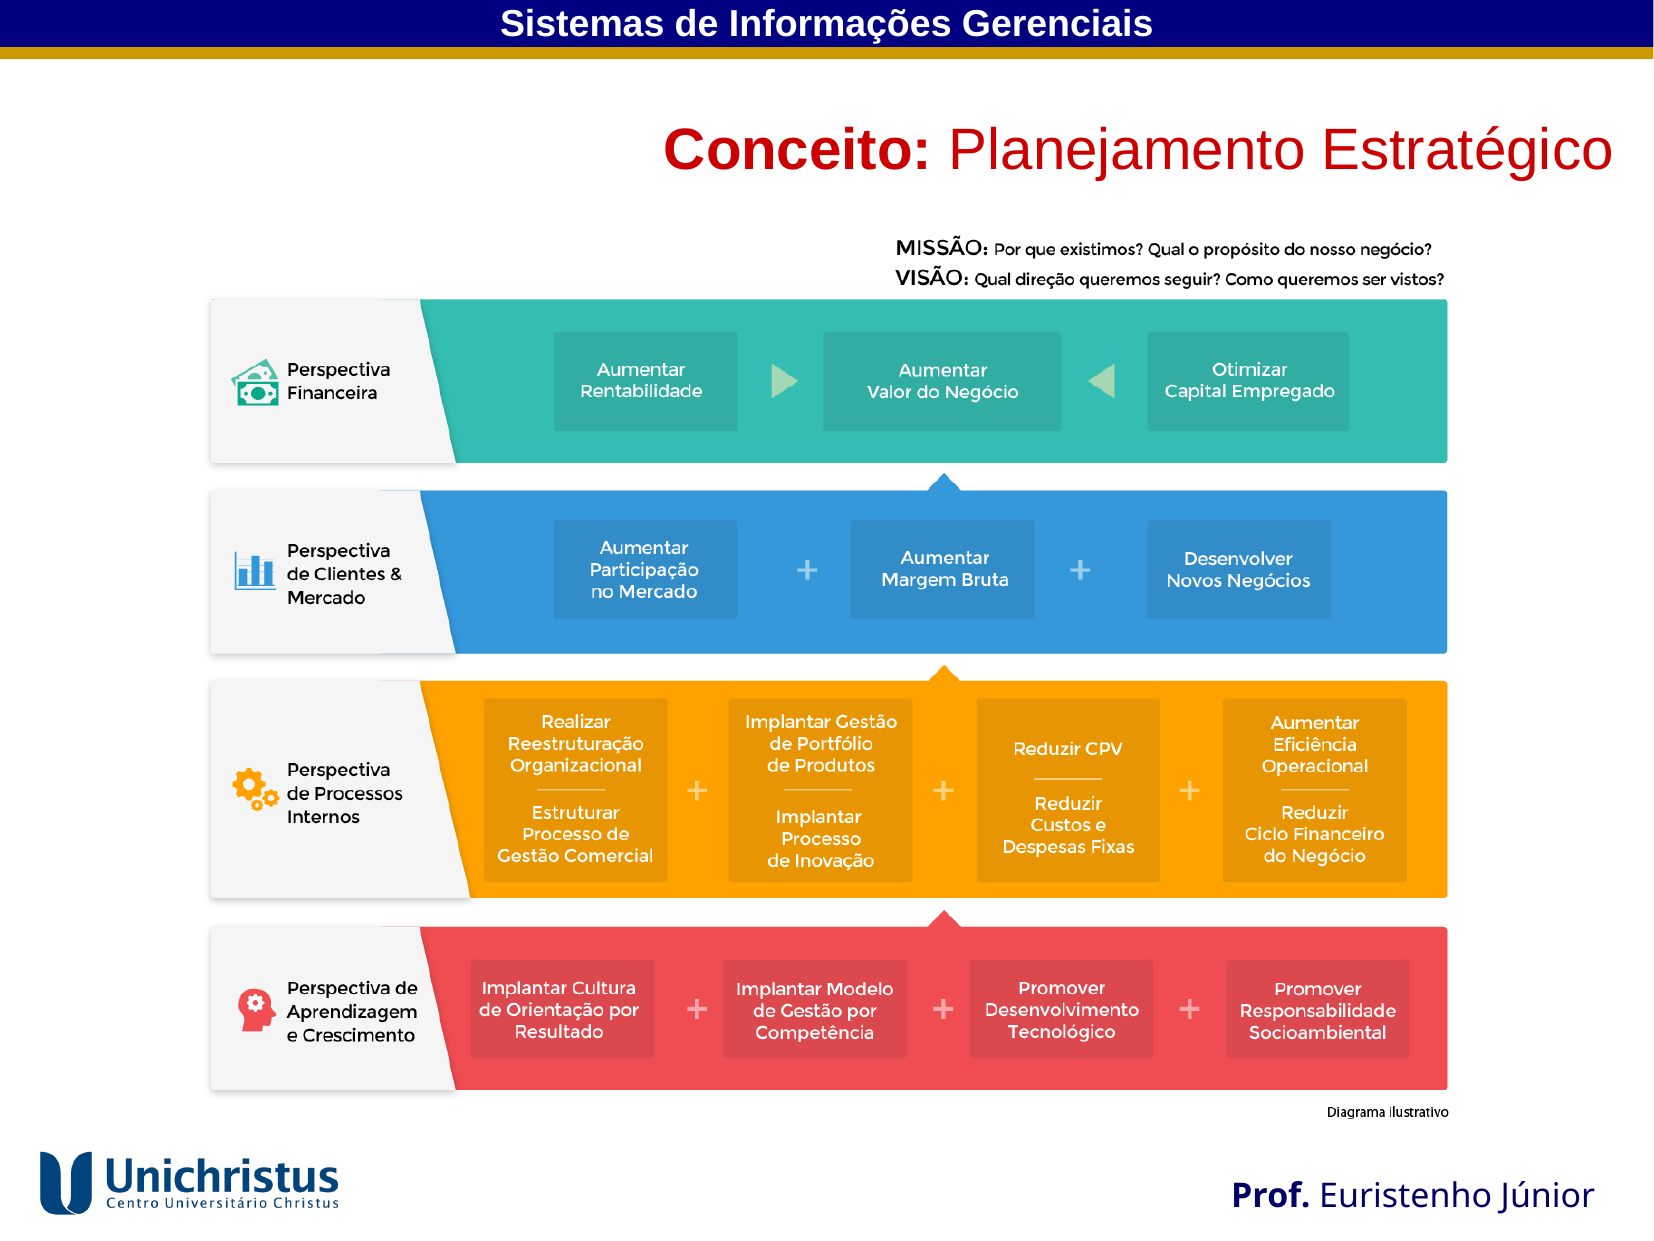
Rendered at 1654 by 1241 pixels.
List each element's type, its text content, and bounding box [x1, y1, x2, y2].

text_box Conceito: Planejamento Estratégico [649, 109, 1654, 189]
text_box [0, 47, 1654, 60]
text_box Prof. Euristenho Júnior [1216, 1163, 1654, 1224]
picture [35, 203, 1477, 1217]
text_box Sistemas de Informações Gerenciais [0, 0, 1654, 47]
